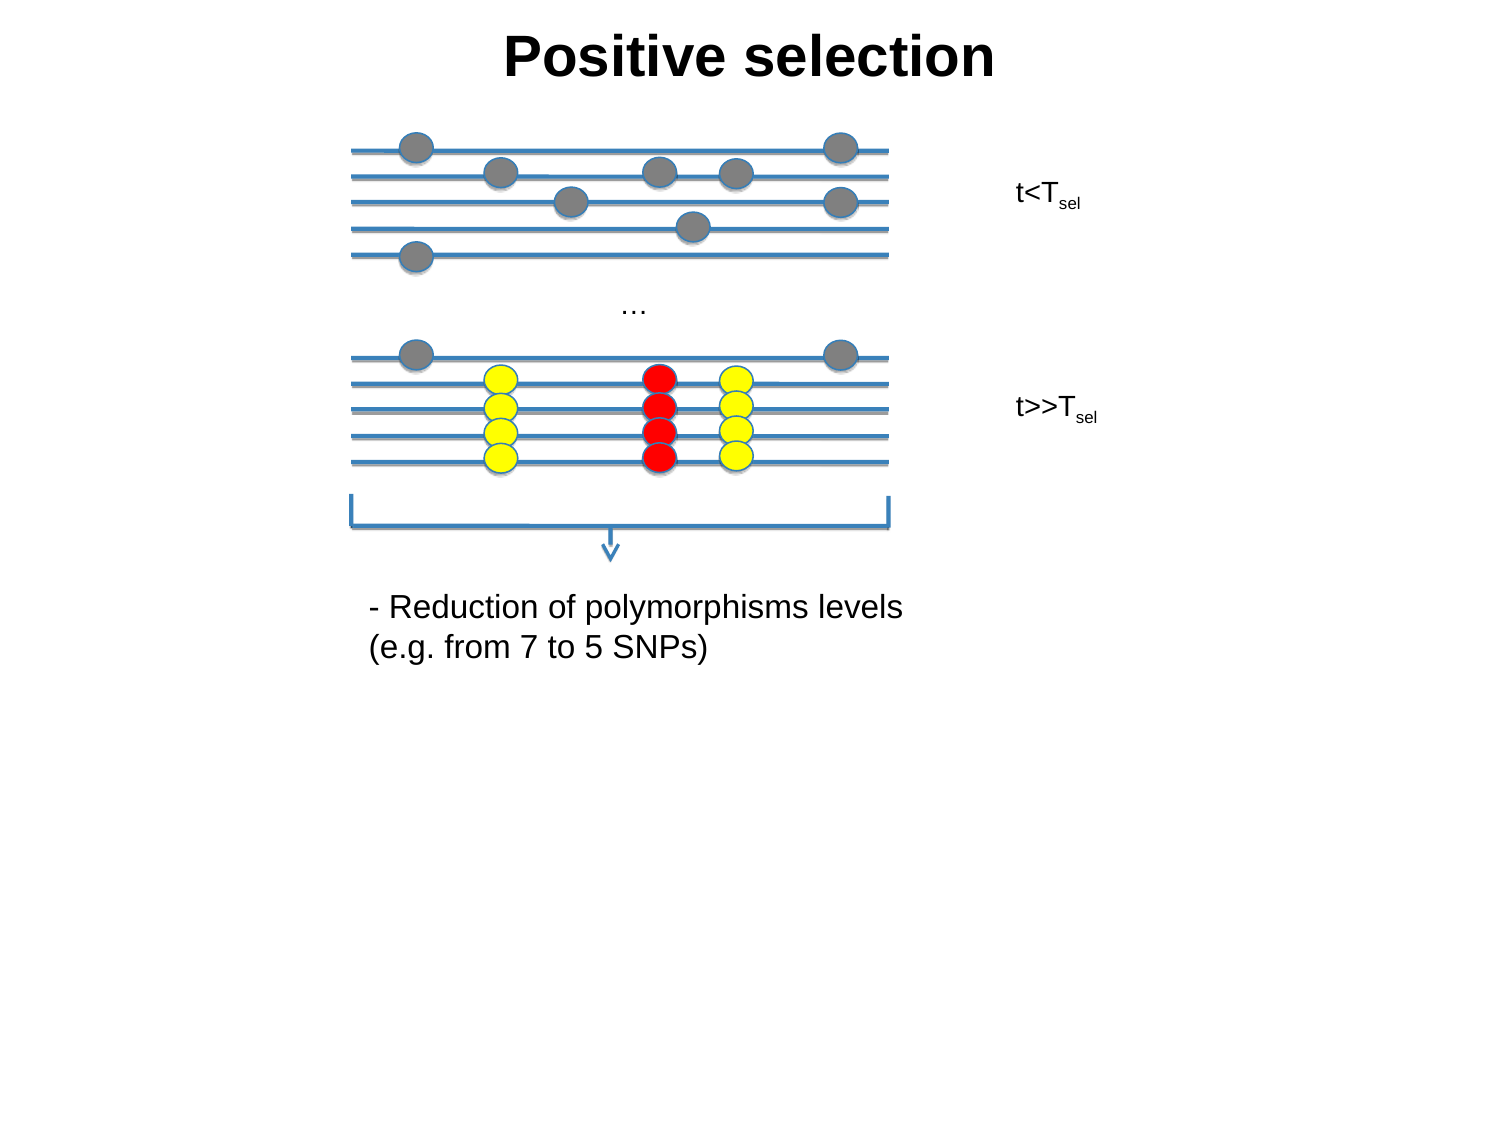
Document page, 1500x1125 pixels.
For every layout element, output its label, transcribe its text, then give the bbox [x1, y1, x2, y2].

text_box [554, 187, 589, 217]
text_box [399, 241, 434, 272]
text_box t<Tsel [1001, 165, 1163, 221]
title Positive selection [75, 3, 1425, 103]
text_box [642, 364, 677, 473]
text_box [676, 212, 711, 242]
text_box - Reduction of polymorphisms levels (e.g. from 7 to 5 SNPs) [354, 577, 920, 673]
text_box [823, 340, 858, 371]
text_box [484, 157, 518, 188]
text_box [642, 157, 677, 188]
text_box t>>Tsel [1001, 379, 1163, 435]
text_box [399, 132, 434, 163]
text_box [719, 158, 754, 189]
text_box [823, 187, 858, 218]
text_box [719, 366, 754, 471]
text_box [484, 365, 518, 474]
text_box [399, 340, 434, 370]
text_box [823, 133, 858, 163]
text_box … [604, 278, 664, 328]
